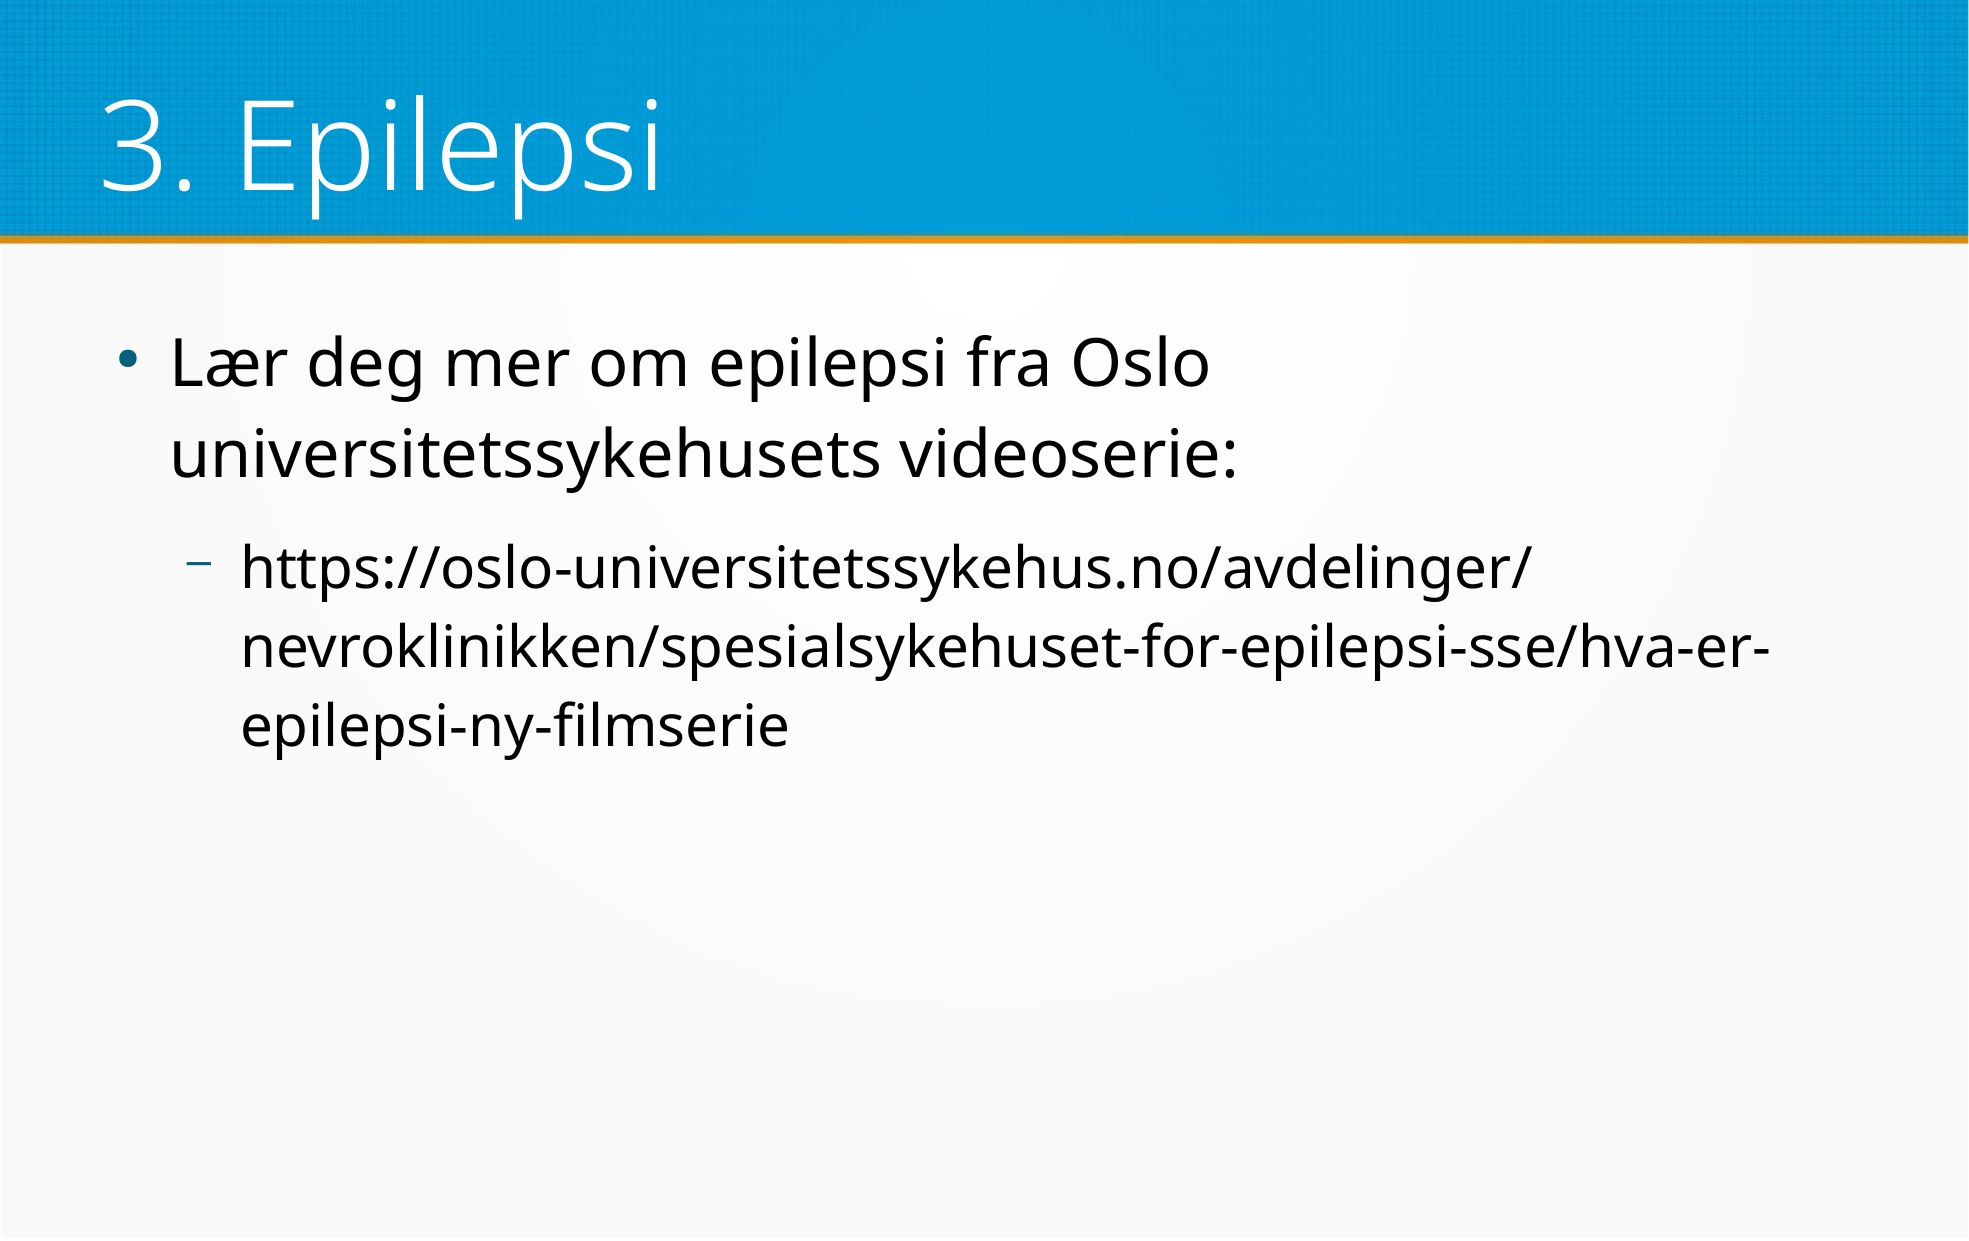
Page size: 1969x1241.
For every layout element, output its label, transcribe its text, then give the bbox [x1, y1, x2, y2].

title 3. Epilepsi [98, 19, 1870, 227]
picture [0, 233, 1969, 1241]
list Lær deg mer om epilepsi fra Oslo universitetssykehusets videoserie: https://oslo-universitetssykehus.no/avdelinger/nevroklinikken/spesialsykehuset-for-epilepsi-sse/hva-er-epilepsi-ny-filmserie [98, 315, 1861, 1081]
